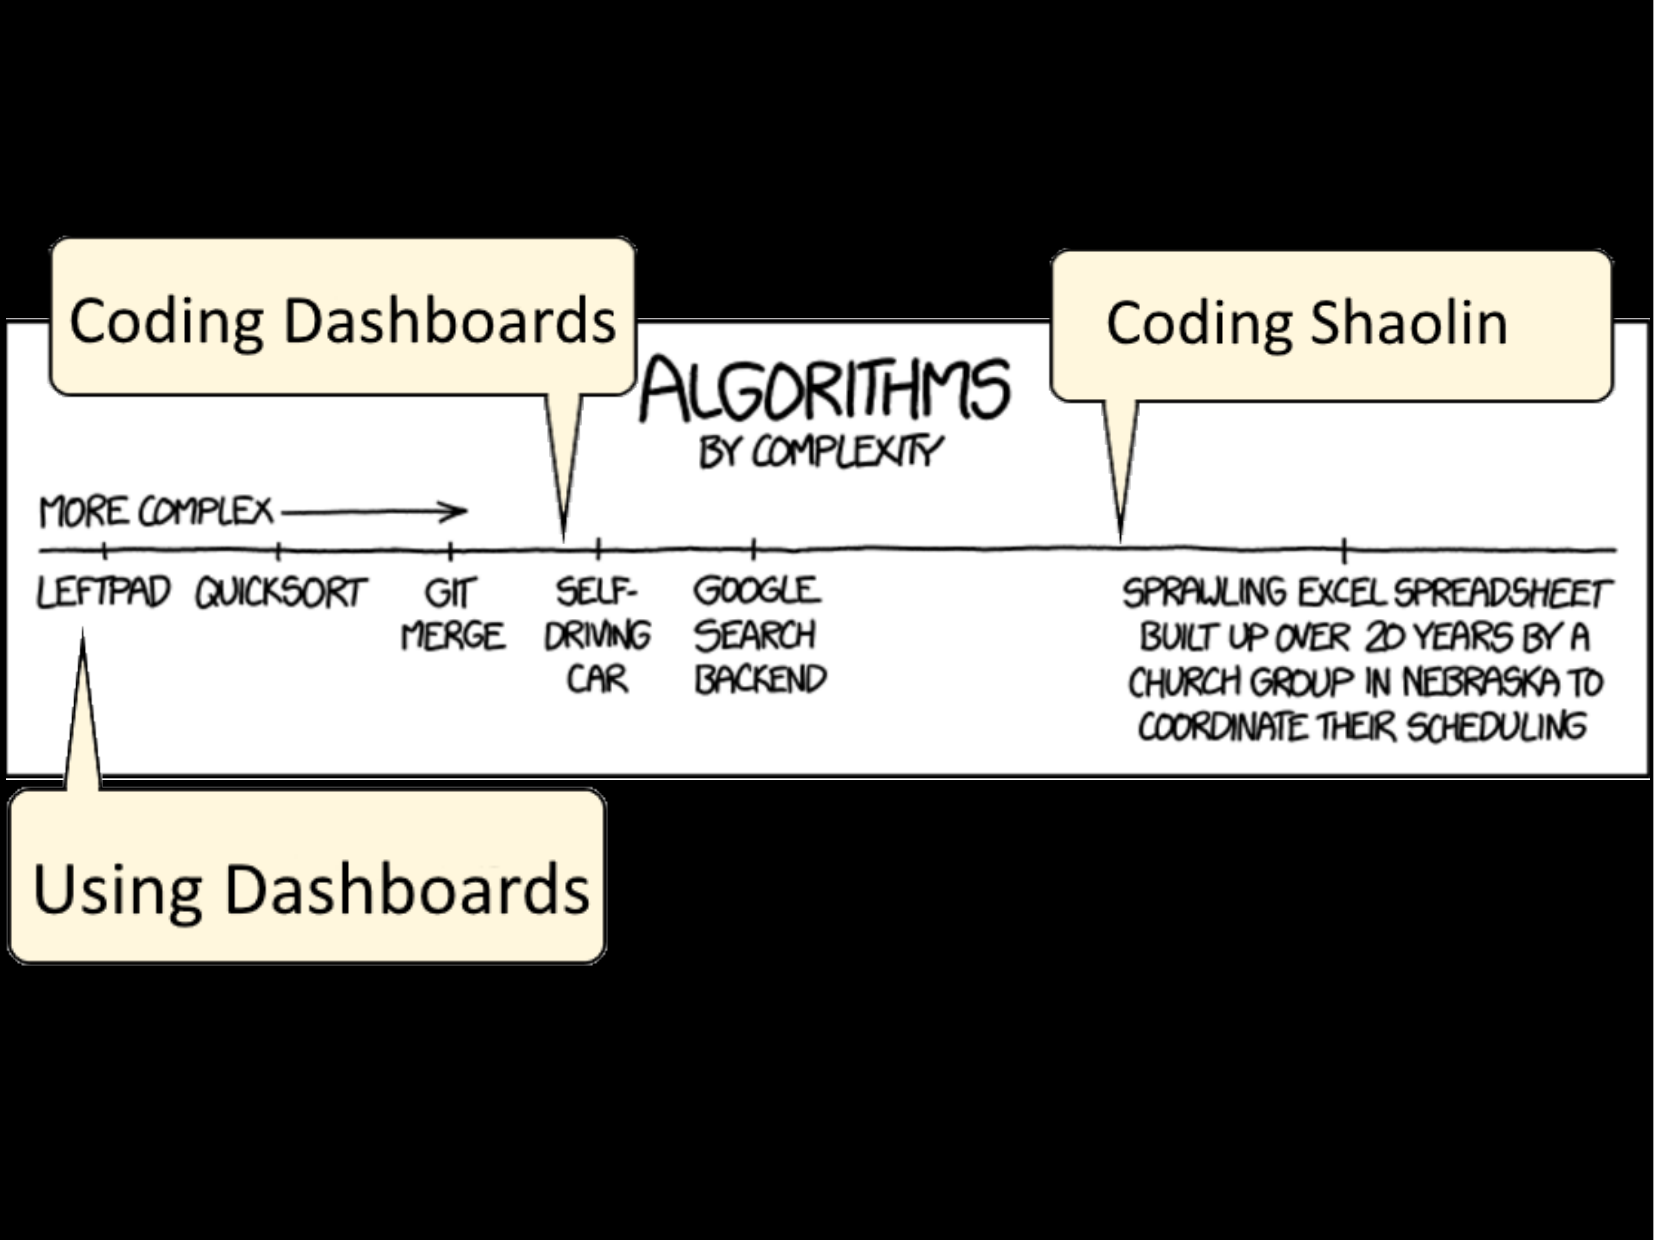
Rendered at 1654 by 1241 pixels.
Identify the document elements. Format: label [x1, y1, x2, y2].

picture [0, 200, 1651, 1006]
